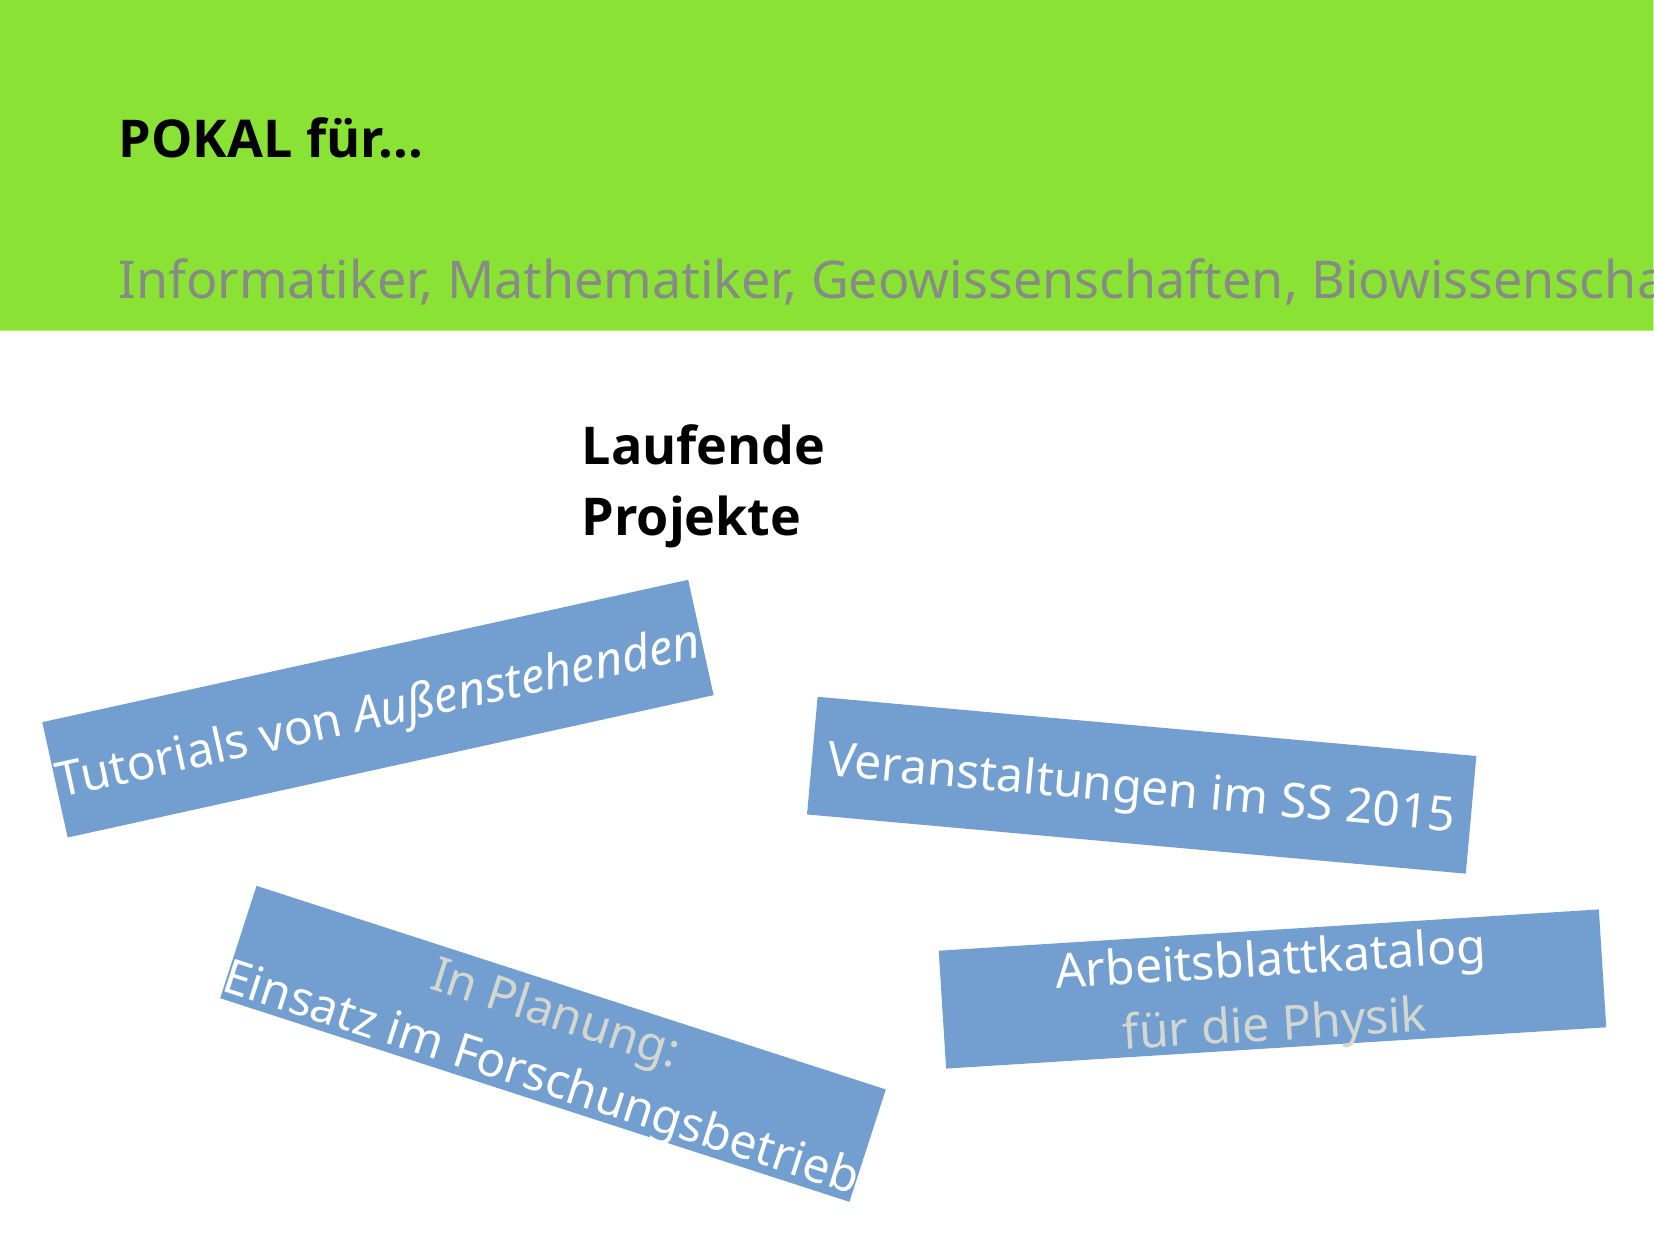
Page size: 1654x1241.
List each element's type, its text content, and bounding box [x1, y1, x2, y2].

text_box POKAL für... Informatiker, Mathematiker, Geowissenschaften, Biowissenschaften [103, 94, 1453, 266]
text_box [0, 0, 1654, 331]
text_box [1644, 285, 1654, 295]
text_box Arbeitsblattkatalog für die Physik [938, 909, 1607, 1069]
text_box Veranstaltungen im SS 2015 [807, 696, 1477, 874]
text_box Laufende Projekte [566, 401, 1003, 469]
text_box In Planung: Einsatz im Forschungsbetrieb [220, 885, 886, 1202]
text_box Tutorials von Außenstehenden [42, 579, 714, 838]
